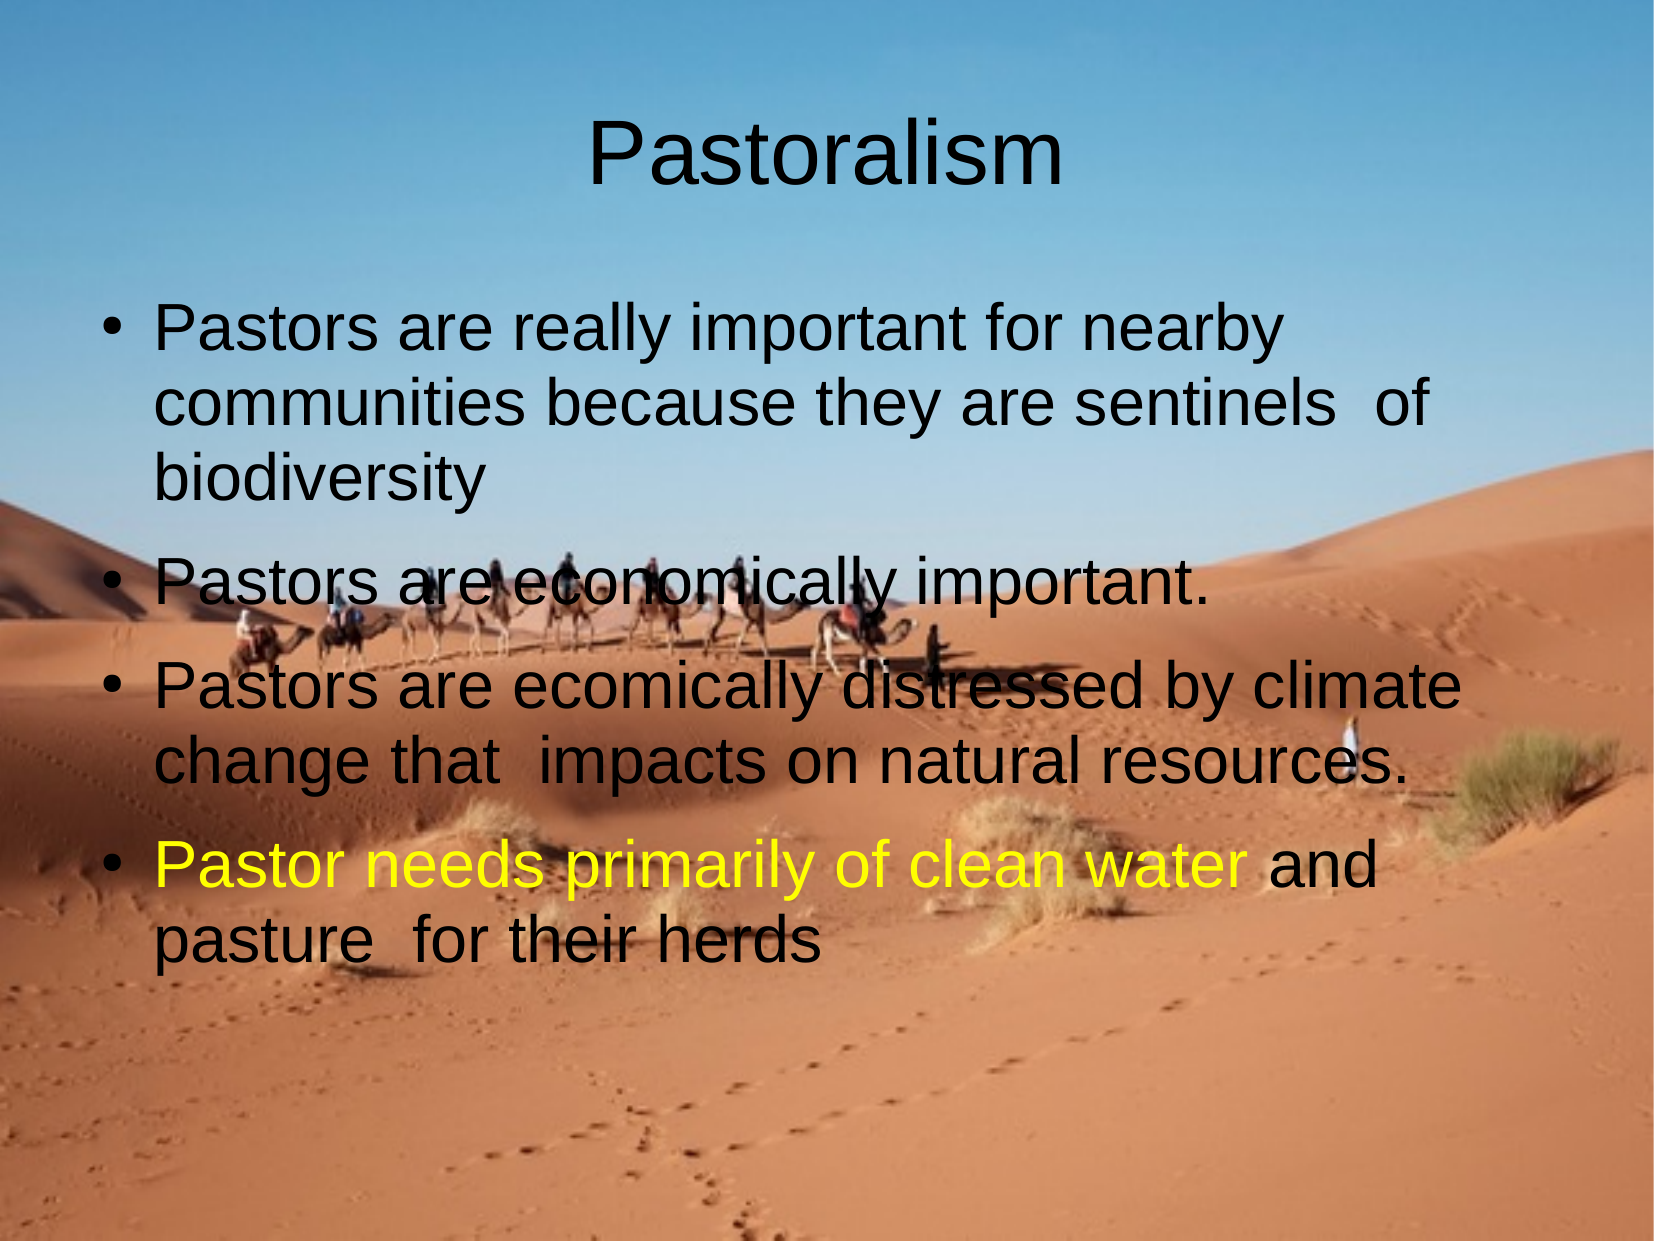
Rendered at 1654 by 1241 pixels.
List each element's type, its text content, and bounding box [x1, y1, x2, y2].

picture [0, 0, 1654, 1241]
title Pastoralism [82, 49, 1571, 257]
list Pastors are really important for nearby communities because they are sentinels of biodiversity Pastors are economically important. Pastors are ecomically distressed by climate change that impacts on natural resources. Pastor needs primarily of clean water and pasture for their herds [82, 290, 1571, 1010]
